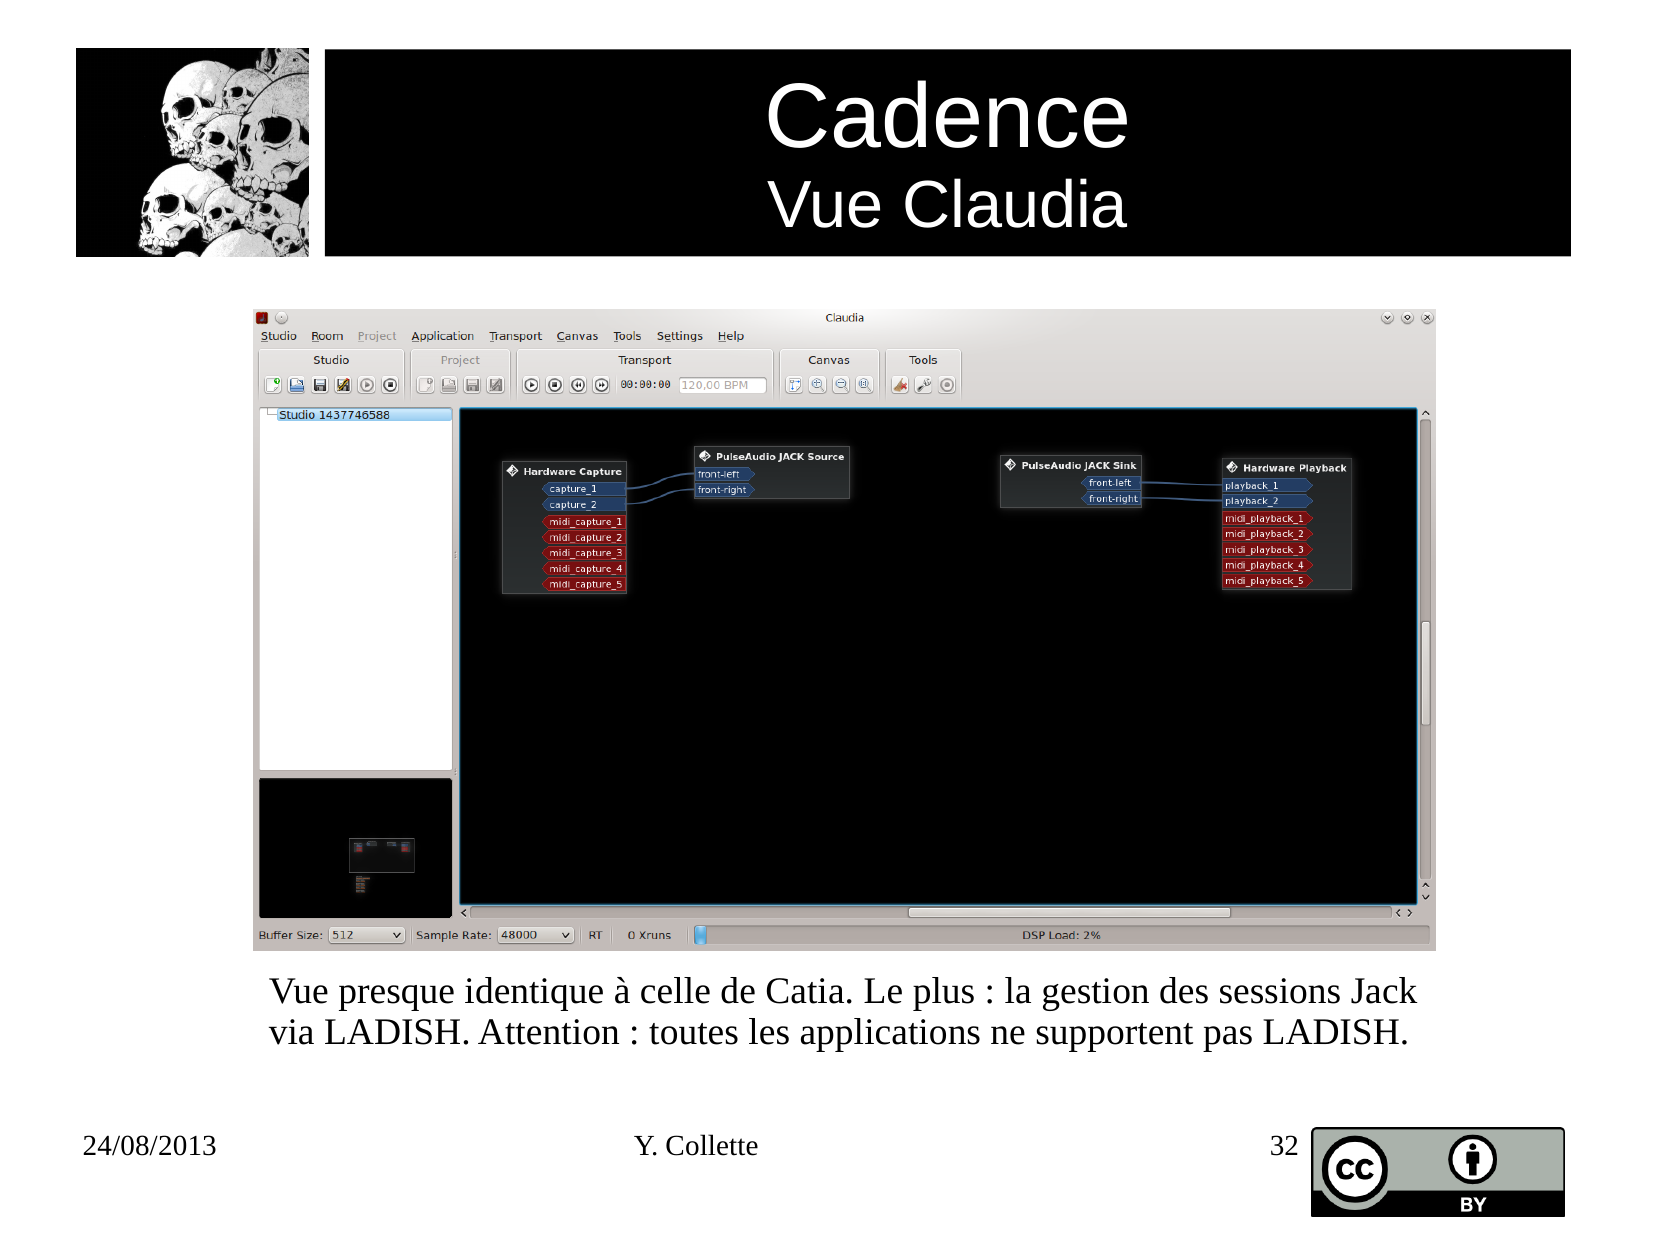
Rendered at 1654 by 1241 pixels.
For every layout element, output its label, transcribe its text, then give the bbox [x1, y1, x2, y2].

picture [253, 309, 1436, 951]
picture [1311, 1127, 1565, 1217]
text_box Vue presque identique à celle de Catia. Le plus : la gestion des sessions Jack via LADISH. Attention : toutes les applications ne supportent pas LADISH. [253, 962, 1436, 1061]
title Cadence Vue Claudia [324, 49, 1571, 257]
picture [76, 48, 309, 257]
